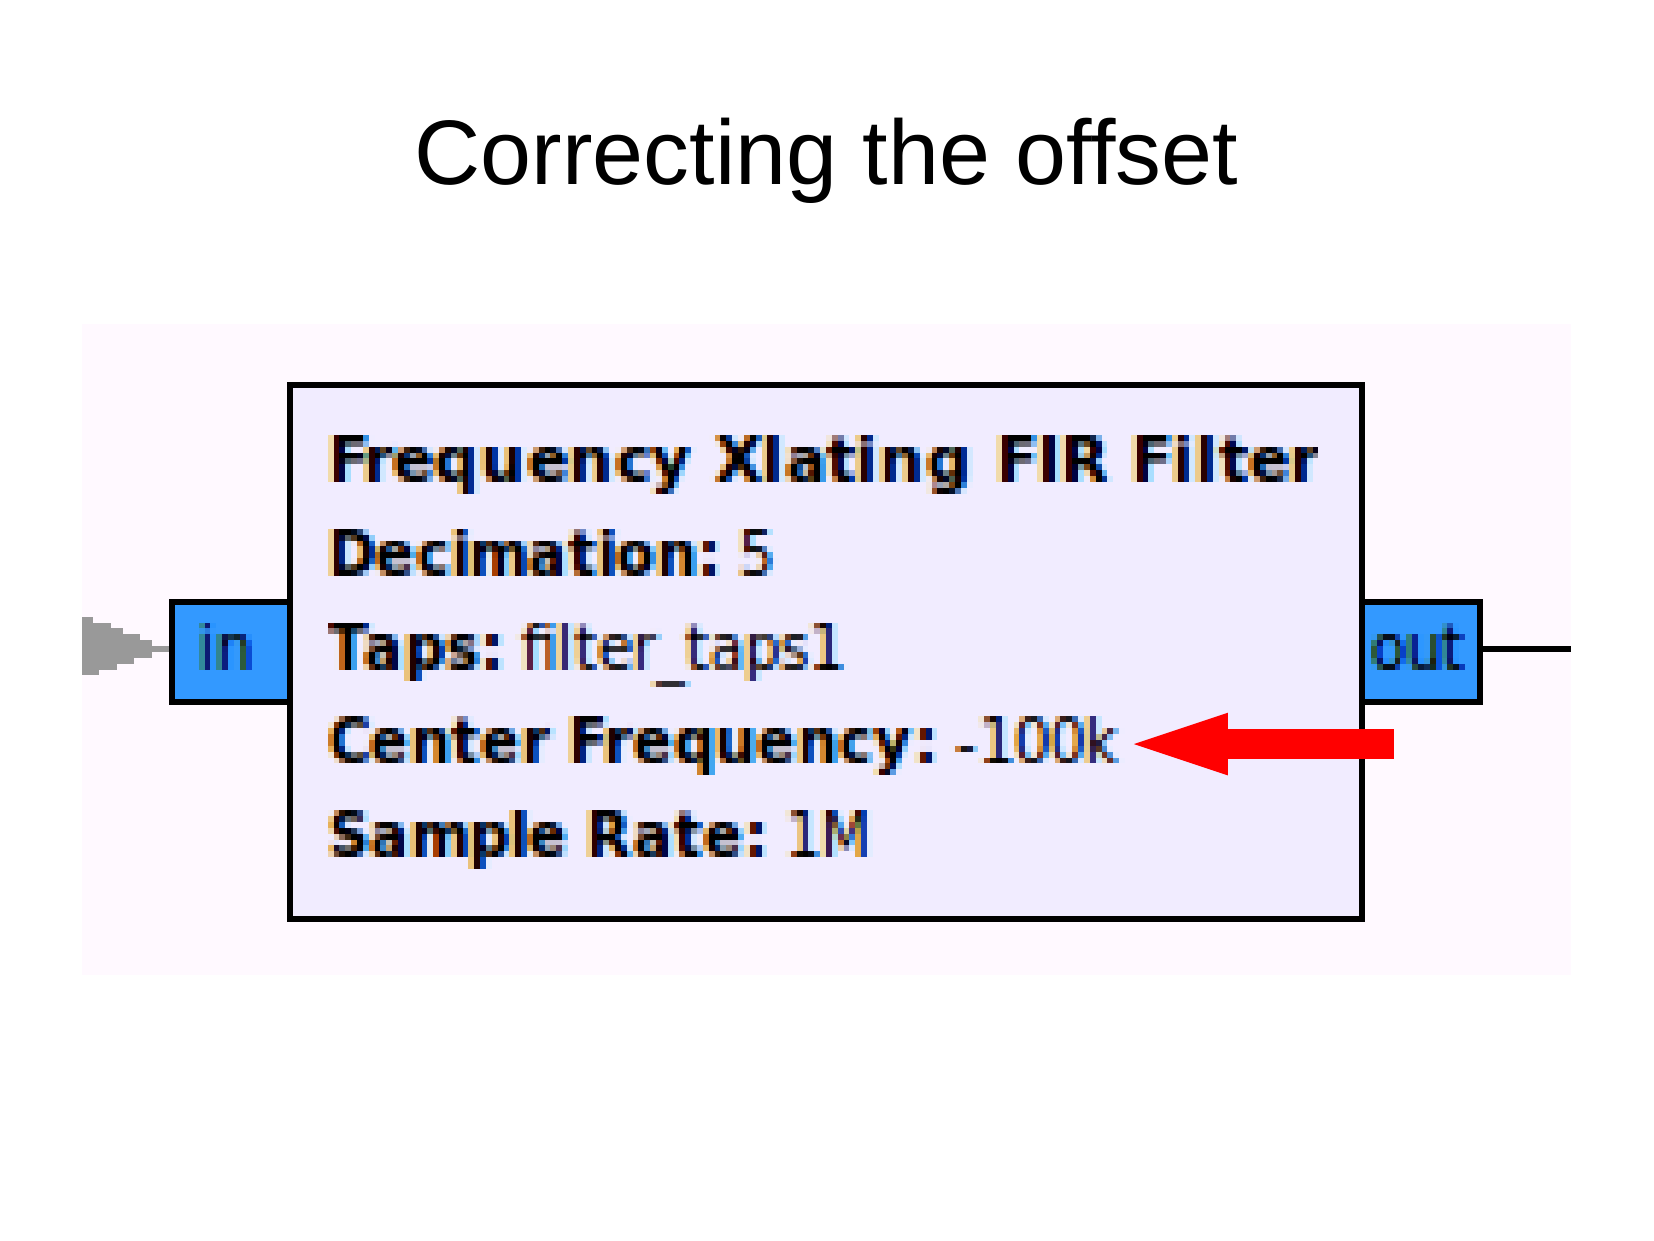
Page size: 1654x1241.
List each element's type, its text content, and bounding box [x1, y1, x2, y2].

title Correcting the offset [82, 49, 1571, 257]
picture [82, 324, 1571, 975]
